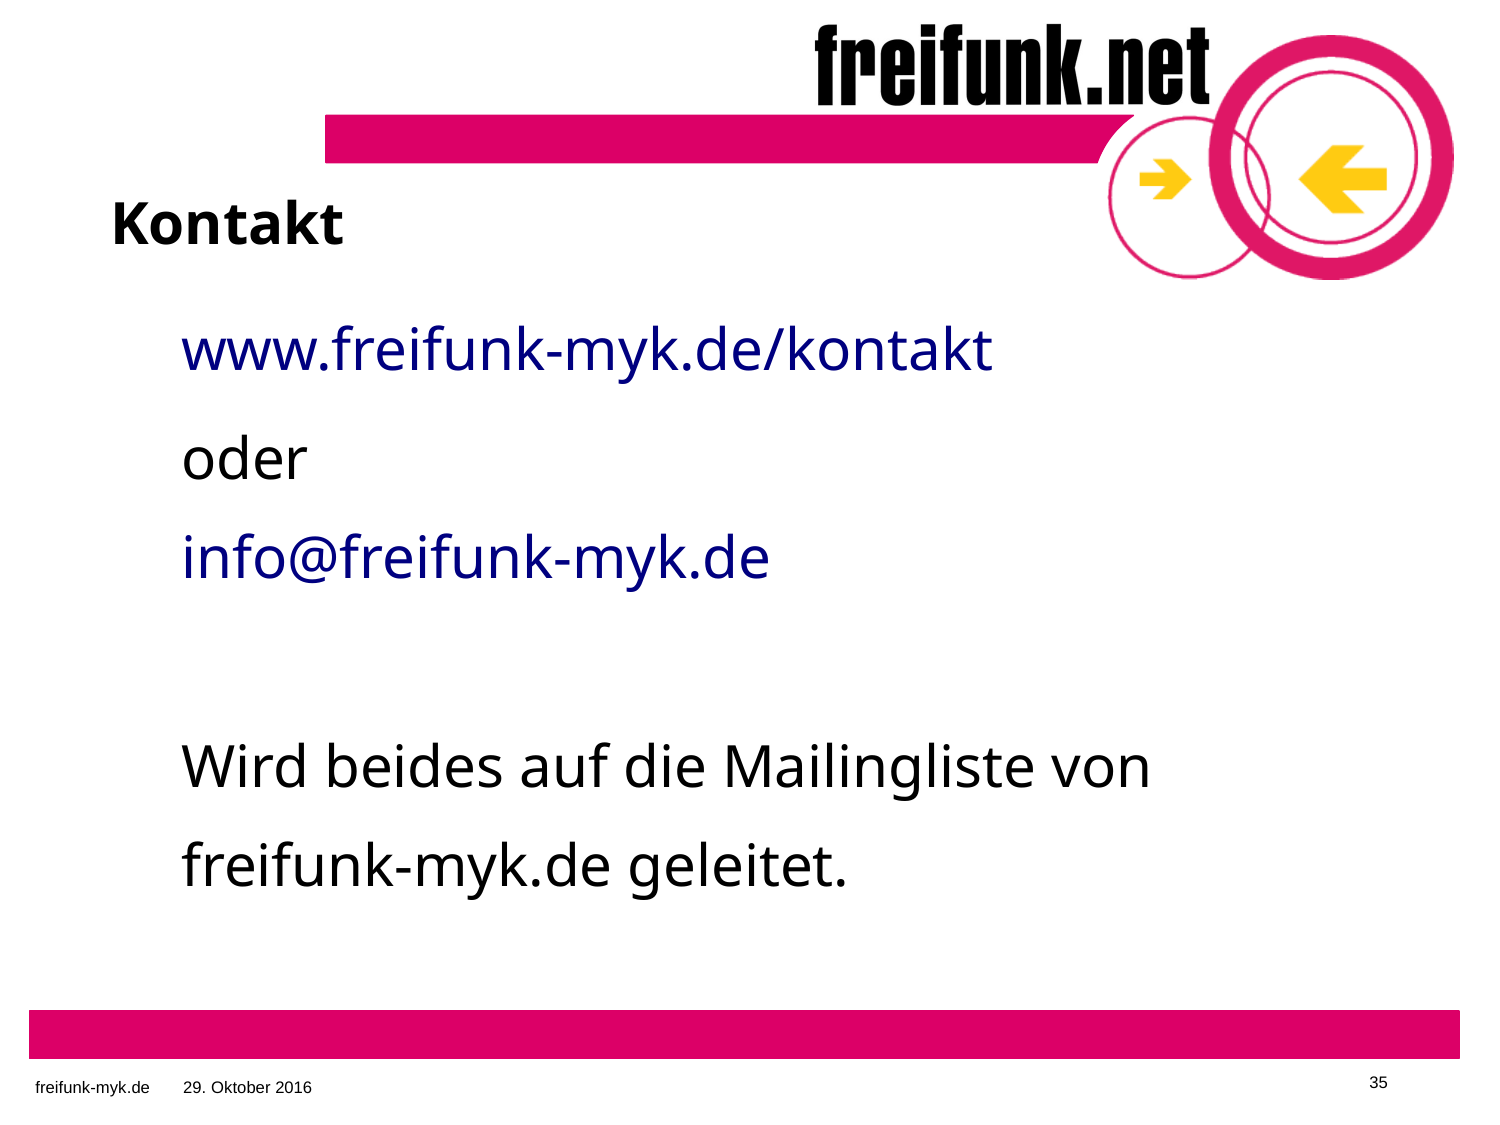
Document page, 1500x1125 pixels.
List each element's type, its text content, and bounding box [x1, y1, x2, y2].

title Kontakt [110, 160, 1093, 282]
list www.freifunk-myk.de/kontakt oder info@freifunk-myk.de Wird beides auf die Mailingliste von freifunk-myk.de geleitet. [110, 312, 1392, 1000]
picture [816, 24, 1454, 280]
